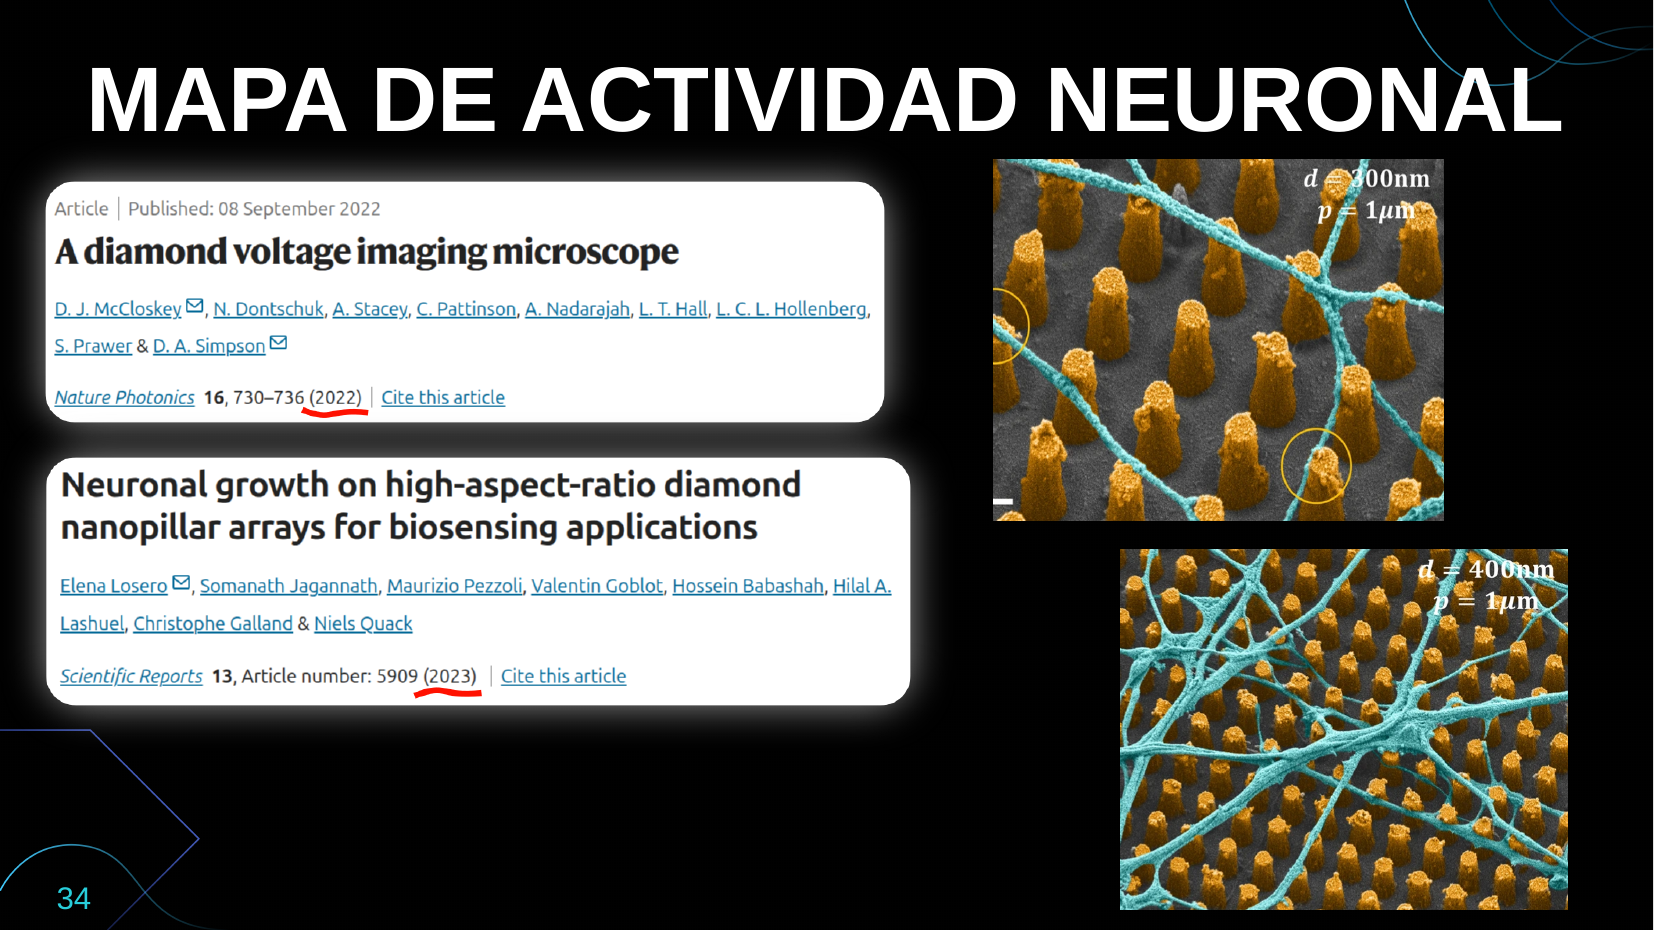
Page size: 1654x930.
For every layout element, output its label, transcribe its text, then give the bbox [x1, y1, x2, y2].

text_box MAPA DE ACTIVIDAD NEURONAL [71, 40, 1582, 159]
picture [0, 0, 1654, 930]
text_box <number> [42, 873, 215, 930]
